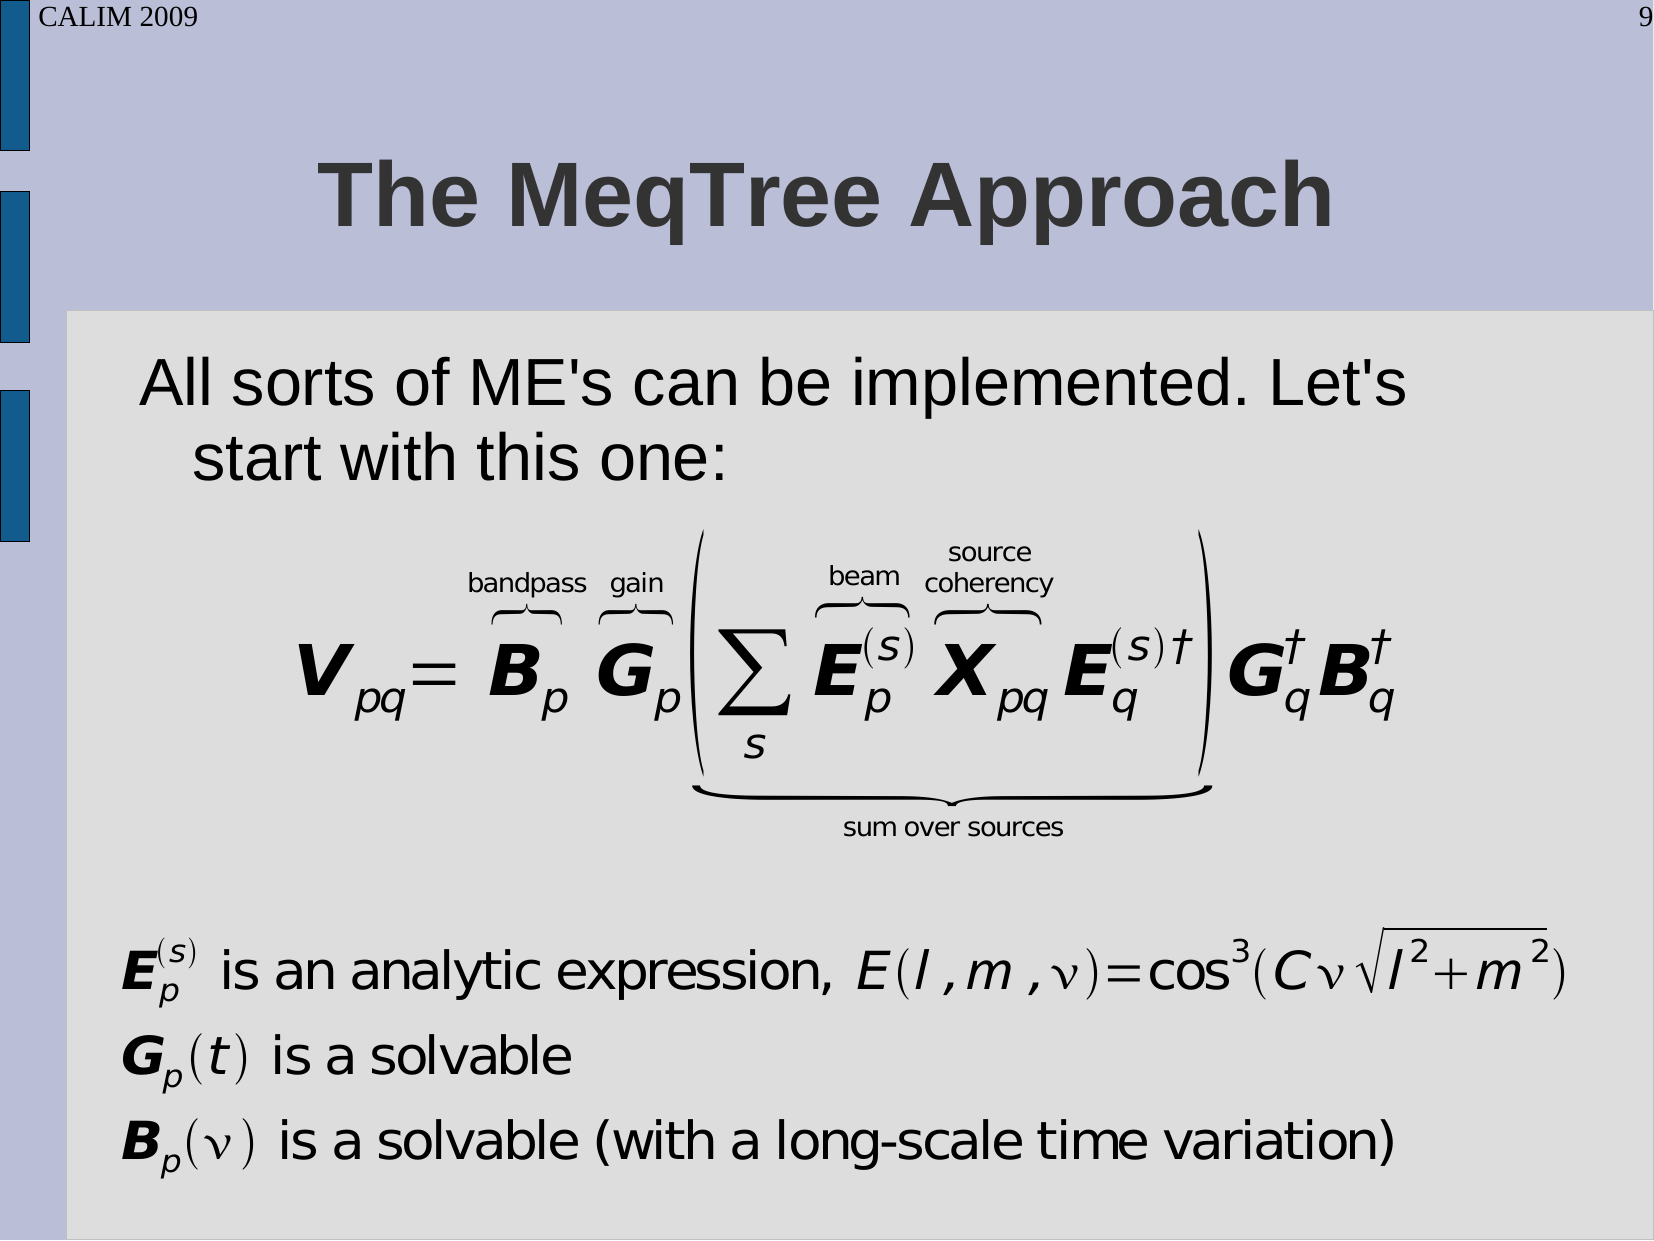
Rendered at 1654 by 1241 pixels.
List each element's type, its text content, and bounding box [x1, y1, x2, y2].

chart [112, 525, 1576, 1241]
title The MeqTree Approach [121, 91, 1534, 299]
list All sorts of ME's can be implemented. Let's start with this one: [121, 344, 1534, 525]
